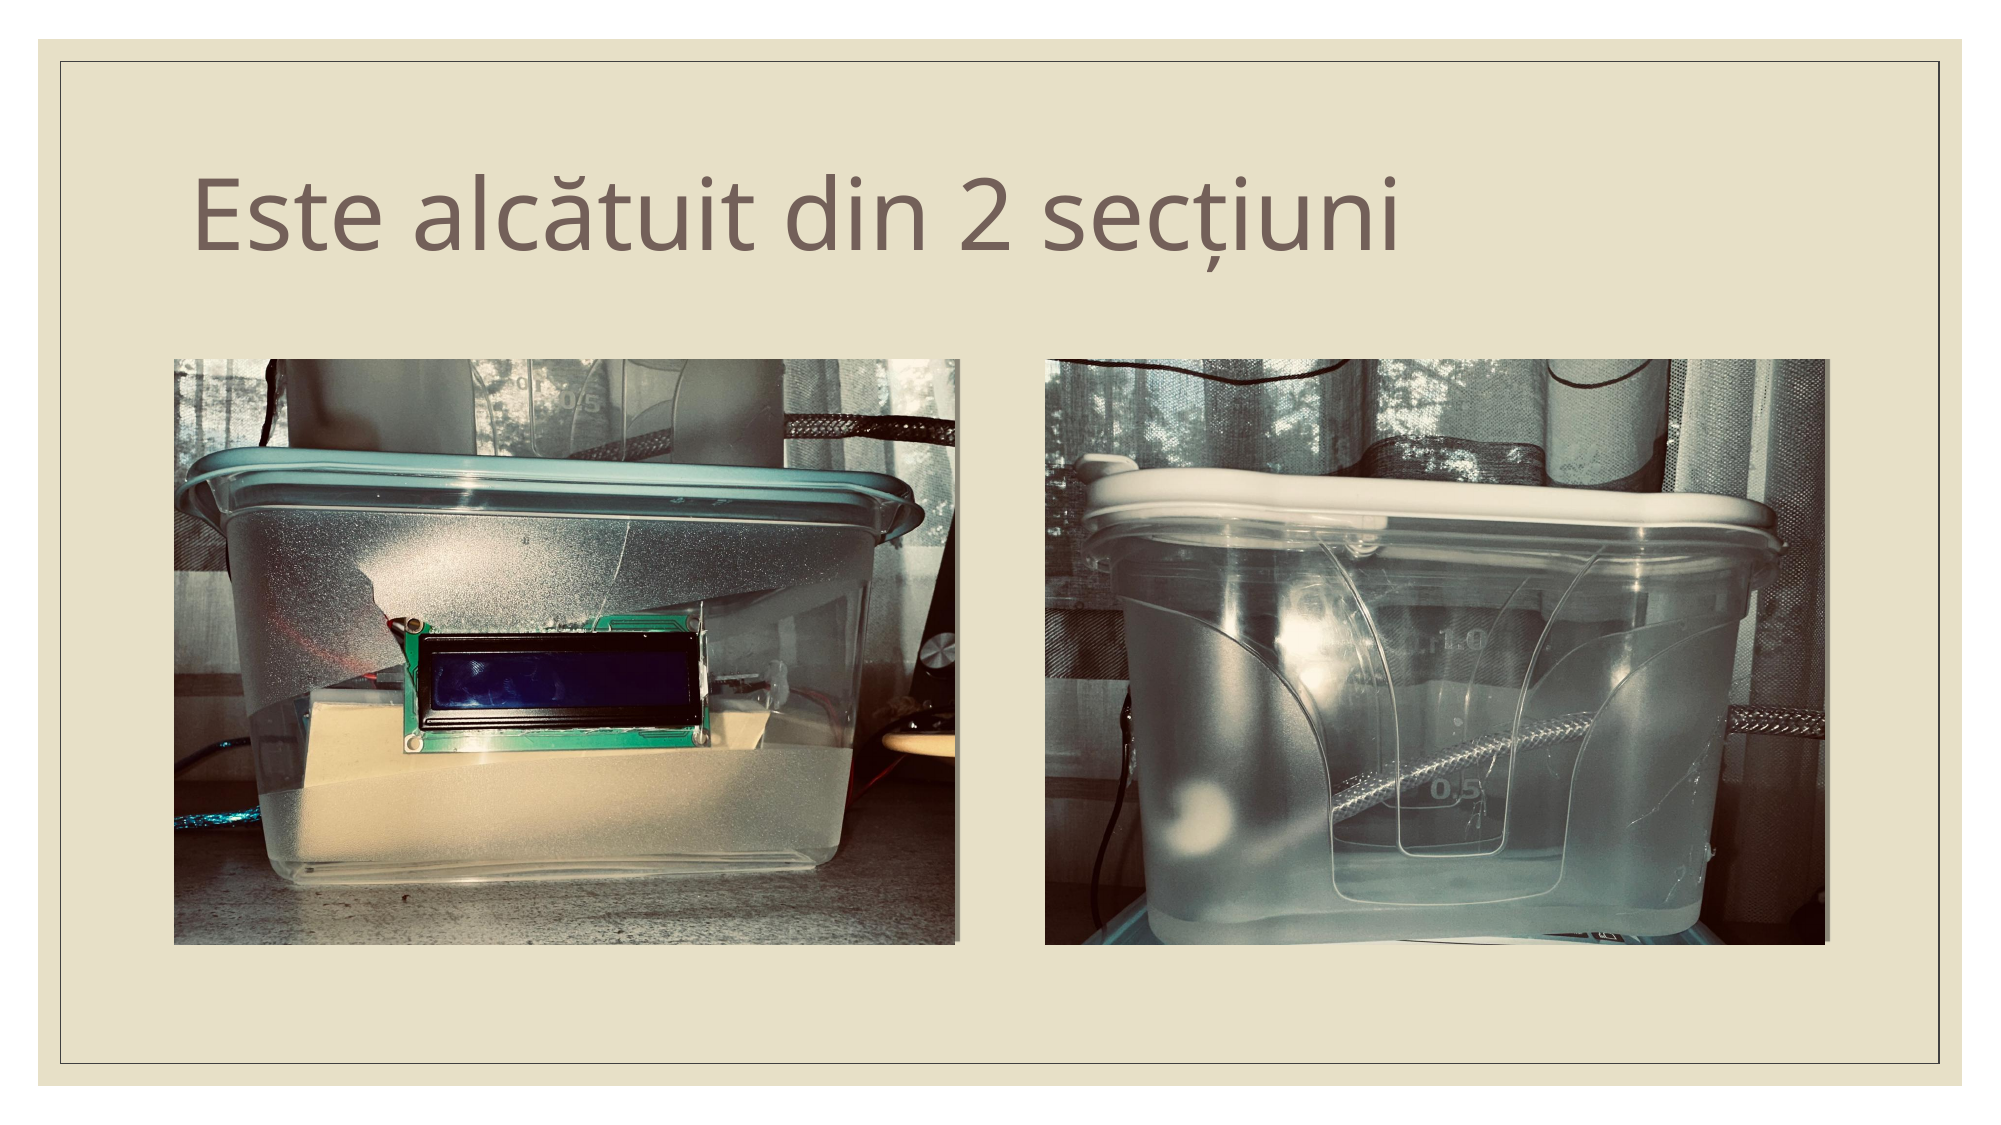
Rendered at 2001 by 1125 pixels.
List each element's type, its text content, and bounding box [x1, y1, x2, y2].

picture [1045, 360, 1825, 945]
picture [174, 360, 955, 945]
title Este alcătuit din 2 secțiuni [174, 105, 1825, 331]
